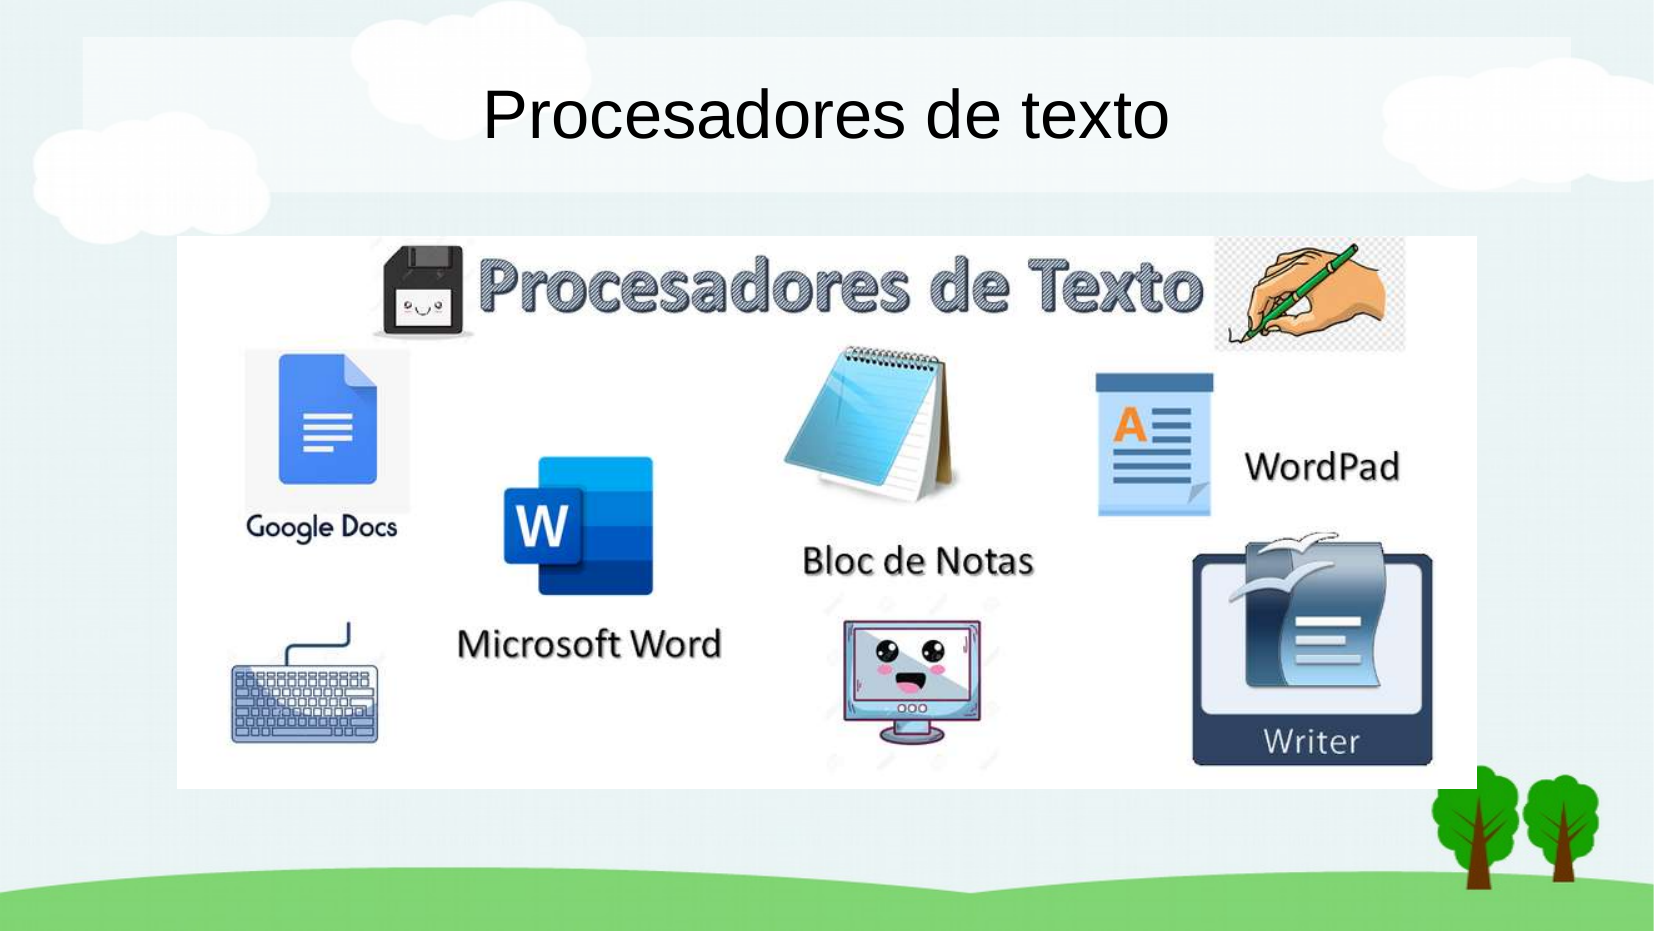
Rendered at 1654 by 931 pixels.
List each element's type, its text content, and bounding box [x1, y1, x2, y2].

title Procesadores de texto [82, 37, 1571, 193]
picture [0, 0, 1654, 931]
